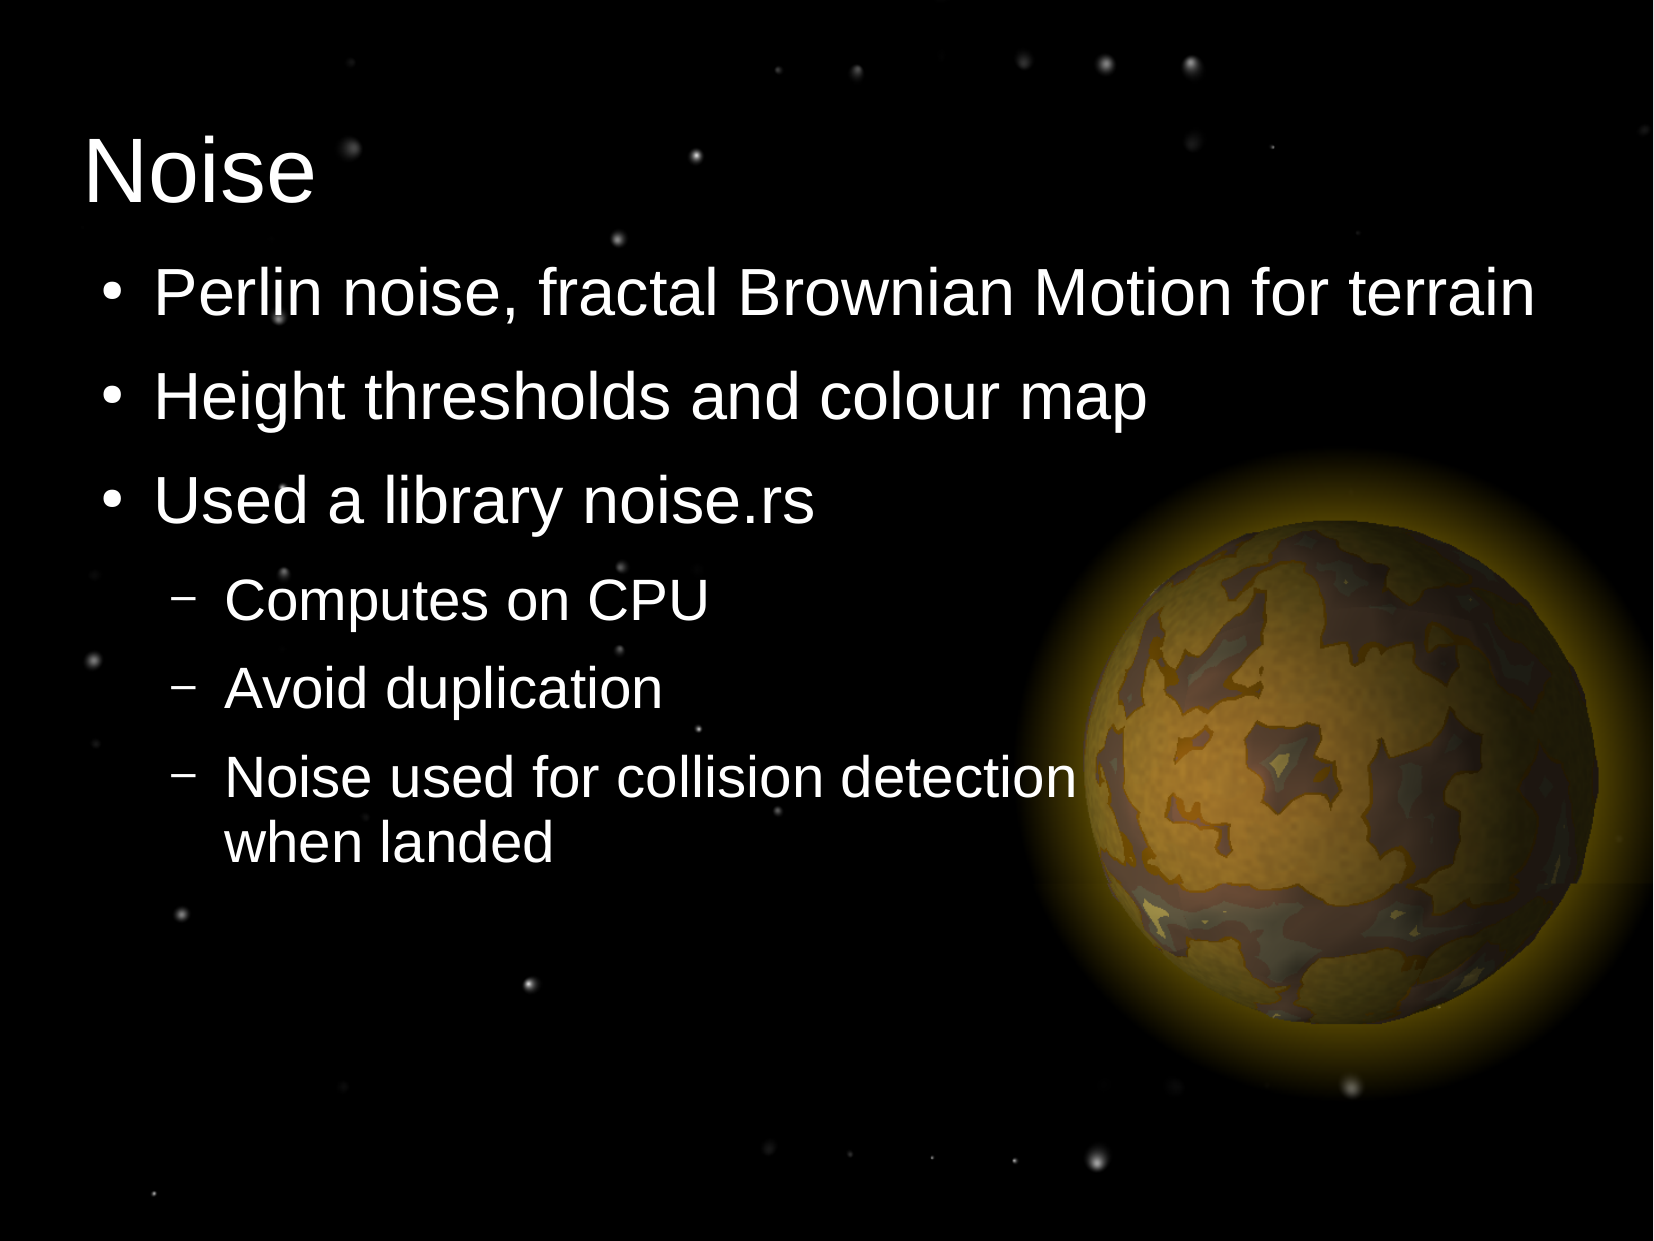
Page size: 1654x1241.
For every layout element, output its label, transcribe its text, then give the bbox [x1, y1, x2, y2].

title Noise [82, 67, 1571, 255]
picture [0, 0, 1654, 1241]
list Perlin noise, fractal Brownian Motion for terrain Height thresholds and colour map Used a library noise.rs Computes on CPU Avoid duplication Noise used for collision detection when landed [82, 255, 1571, 1051]
